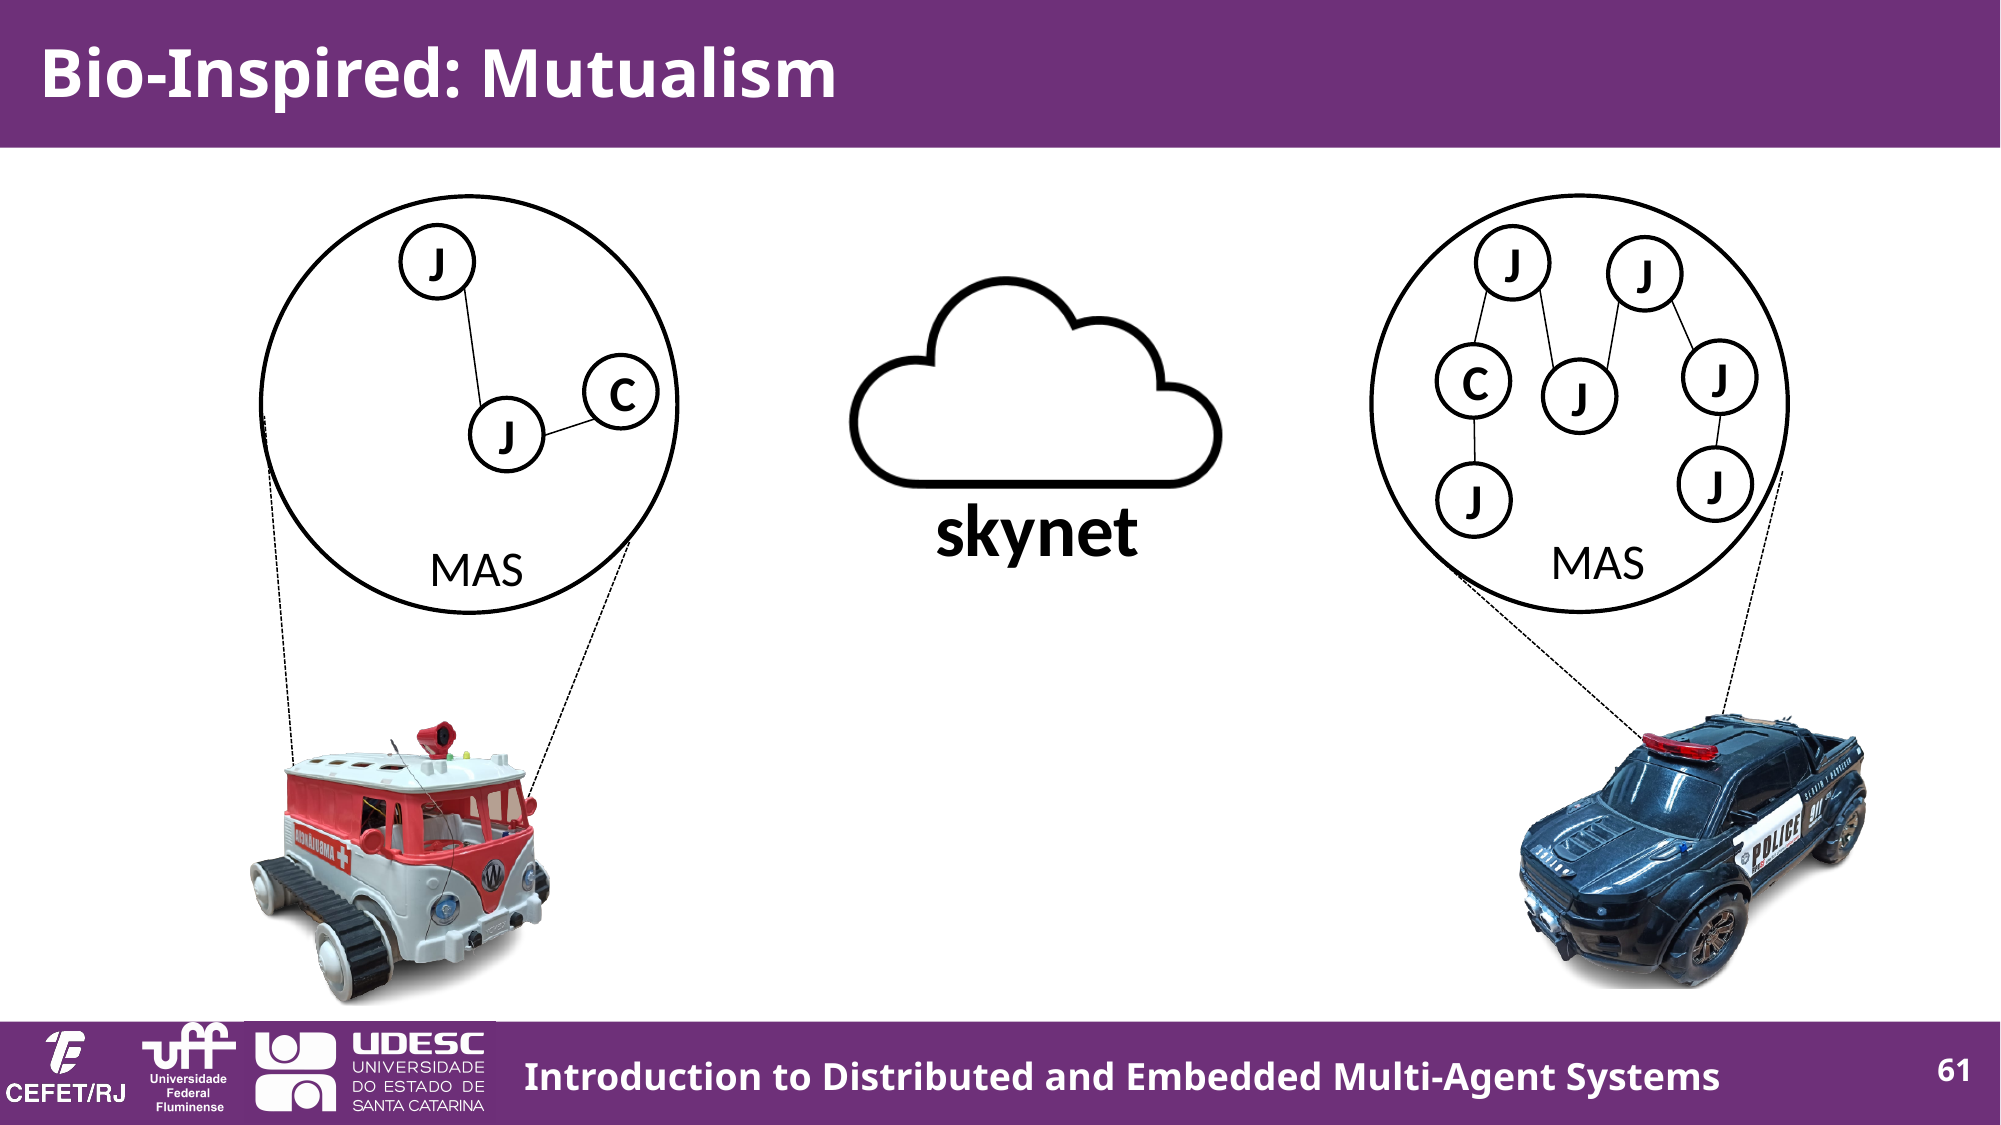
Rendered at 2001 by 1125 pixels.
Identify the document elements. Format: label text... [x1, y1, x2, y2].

picture [141, 1021, 237, 1117]
text_box [1371, 195, 1788, 612]
text_box J [400, 224, 475, 299]
text_box C [584, 354, 658, 429]
text_box J [1683, 340, 1757, 414]
text_box J [1475, 226, 1550, 300]
picture [6, 1009, 125, 1125]
text_box J [1542, 359, 1617, 433]
text_box J [1437, 463, 1511, 537]
text_box [260, 196, 678, 613]
picture [1513, 711, 1872, 989]
text_box MAS [414, 529, 539, 605]
picture [824, 170, 1249, 595]
picture [245, 719, 555, 1006]
text_box C [1436, 344, 1511, 418]
picture [244, 1021, 496, 1123]
text_box J [470, 397, 544, 472]
text_box MAS [1535, 522, 1660, 598]
text_box J [1608, 237, 1682, 311]
text_box Bio-Inspired: Mutualism [25, 23, 1999, 119]
text_box J [1678, 447, 1753, 521]
